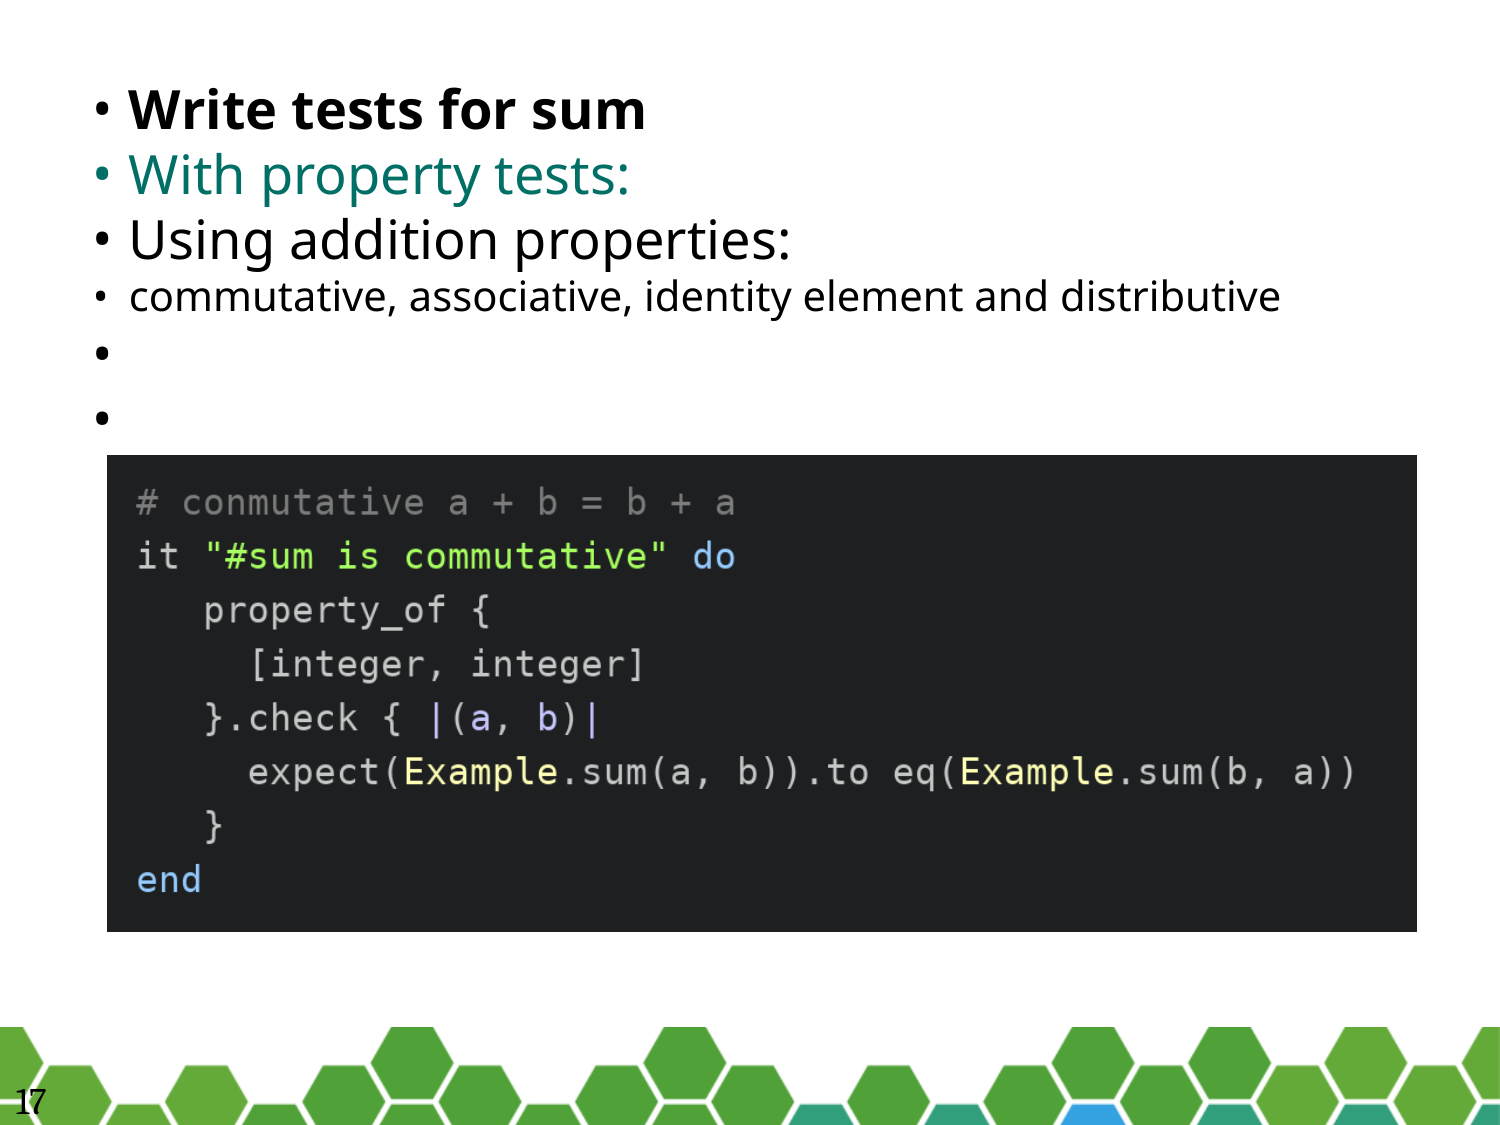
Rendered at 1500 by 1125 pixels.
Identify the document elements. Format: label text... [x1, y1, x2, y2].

picture [0, 1027, 1500, 1125]
picture [107, 455, 1417, 932]
text_box Write tests for sum With property tests: Using addition properties: commutative, associative, identity element and distributive [92, 75, 1467, 728]
